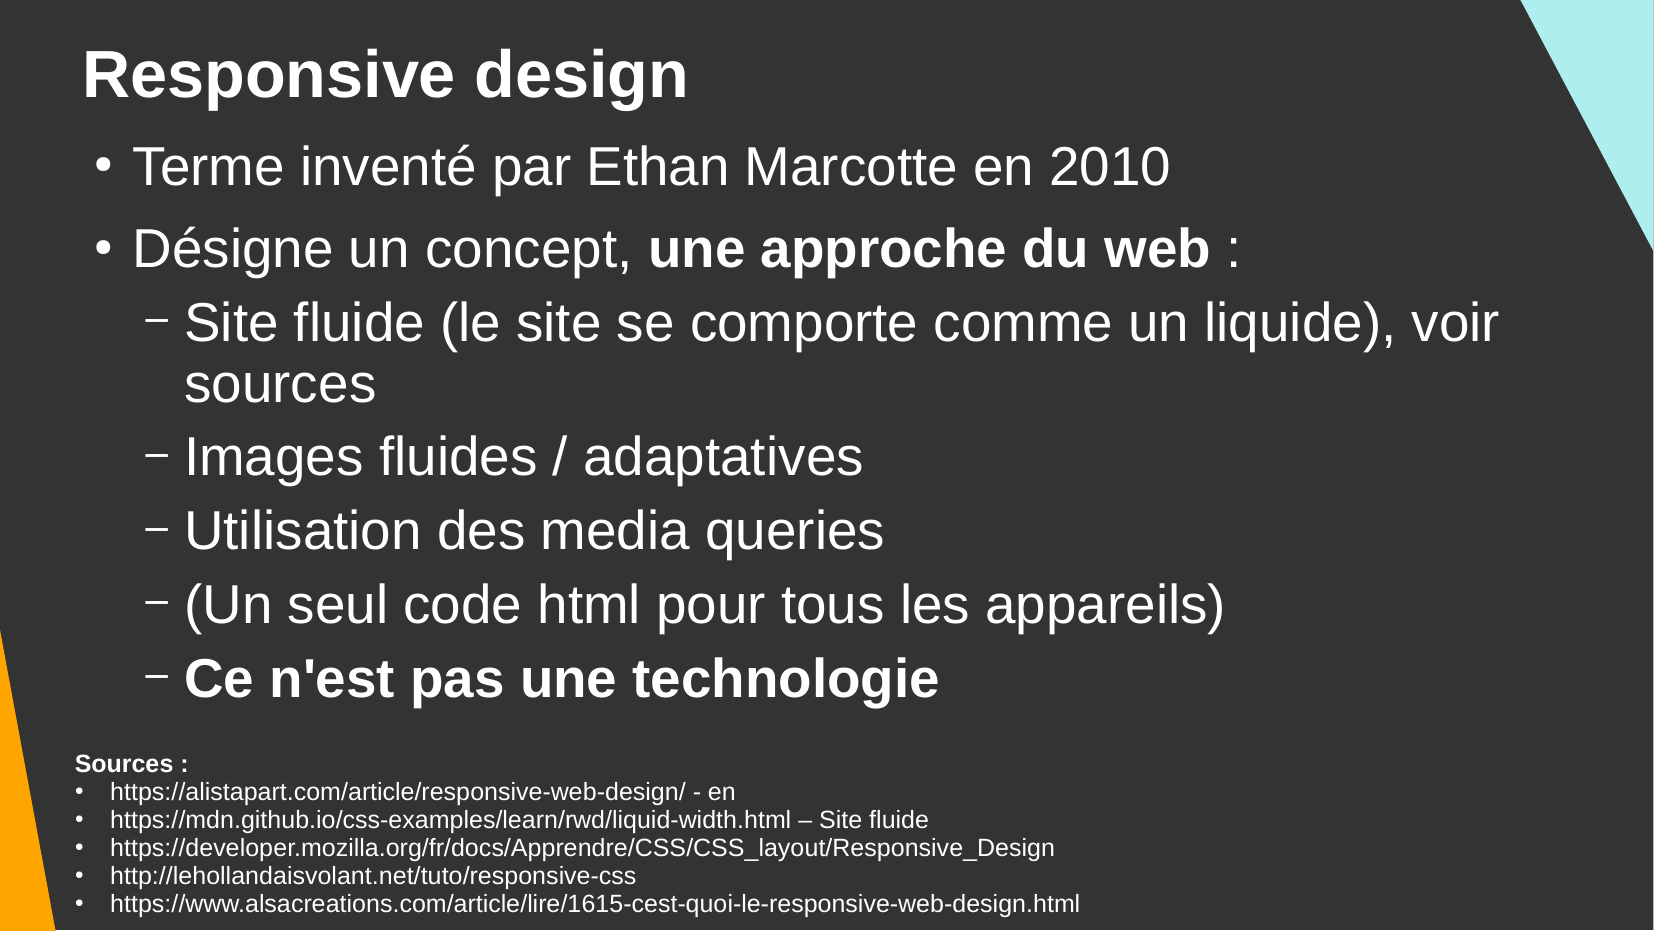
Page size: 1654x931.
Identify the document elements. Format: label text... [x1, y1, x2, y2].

title Responsive design [82, 37, 1571, 114]
text_box [0, 629, 56, 931]
text_box Sources : https://alistapart.com/article/responsive-web-design/ - en https://mdn.github.io/css-examples/learn/rwd/liquid-width.html – Site fluide https://developer.mozilla.org/fr/docs/Apprendre/CSS/CSS_layout/Responsive_Design http://lehollandaisvolant.net/tuto/responsive-css https://www.alsacreations.com/article/lire/1615-cest-quoi-le-responsive-web-design.html [60, 742, 1546, 931]
list Terme inventé par Ethan Marcotte en 2010 Désigne un concept, une approche du web : Site fluide (le site se comporte comme un liquide), voir sources Images fluides / adaptatives Utilisation des media queries (Un seul code html pour tous les appareils) Ce n'est pas une technologie [80, 135, 1605, 709]
text_box [1520, 0, 1654, 253]
